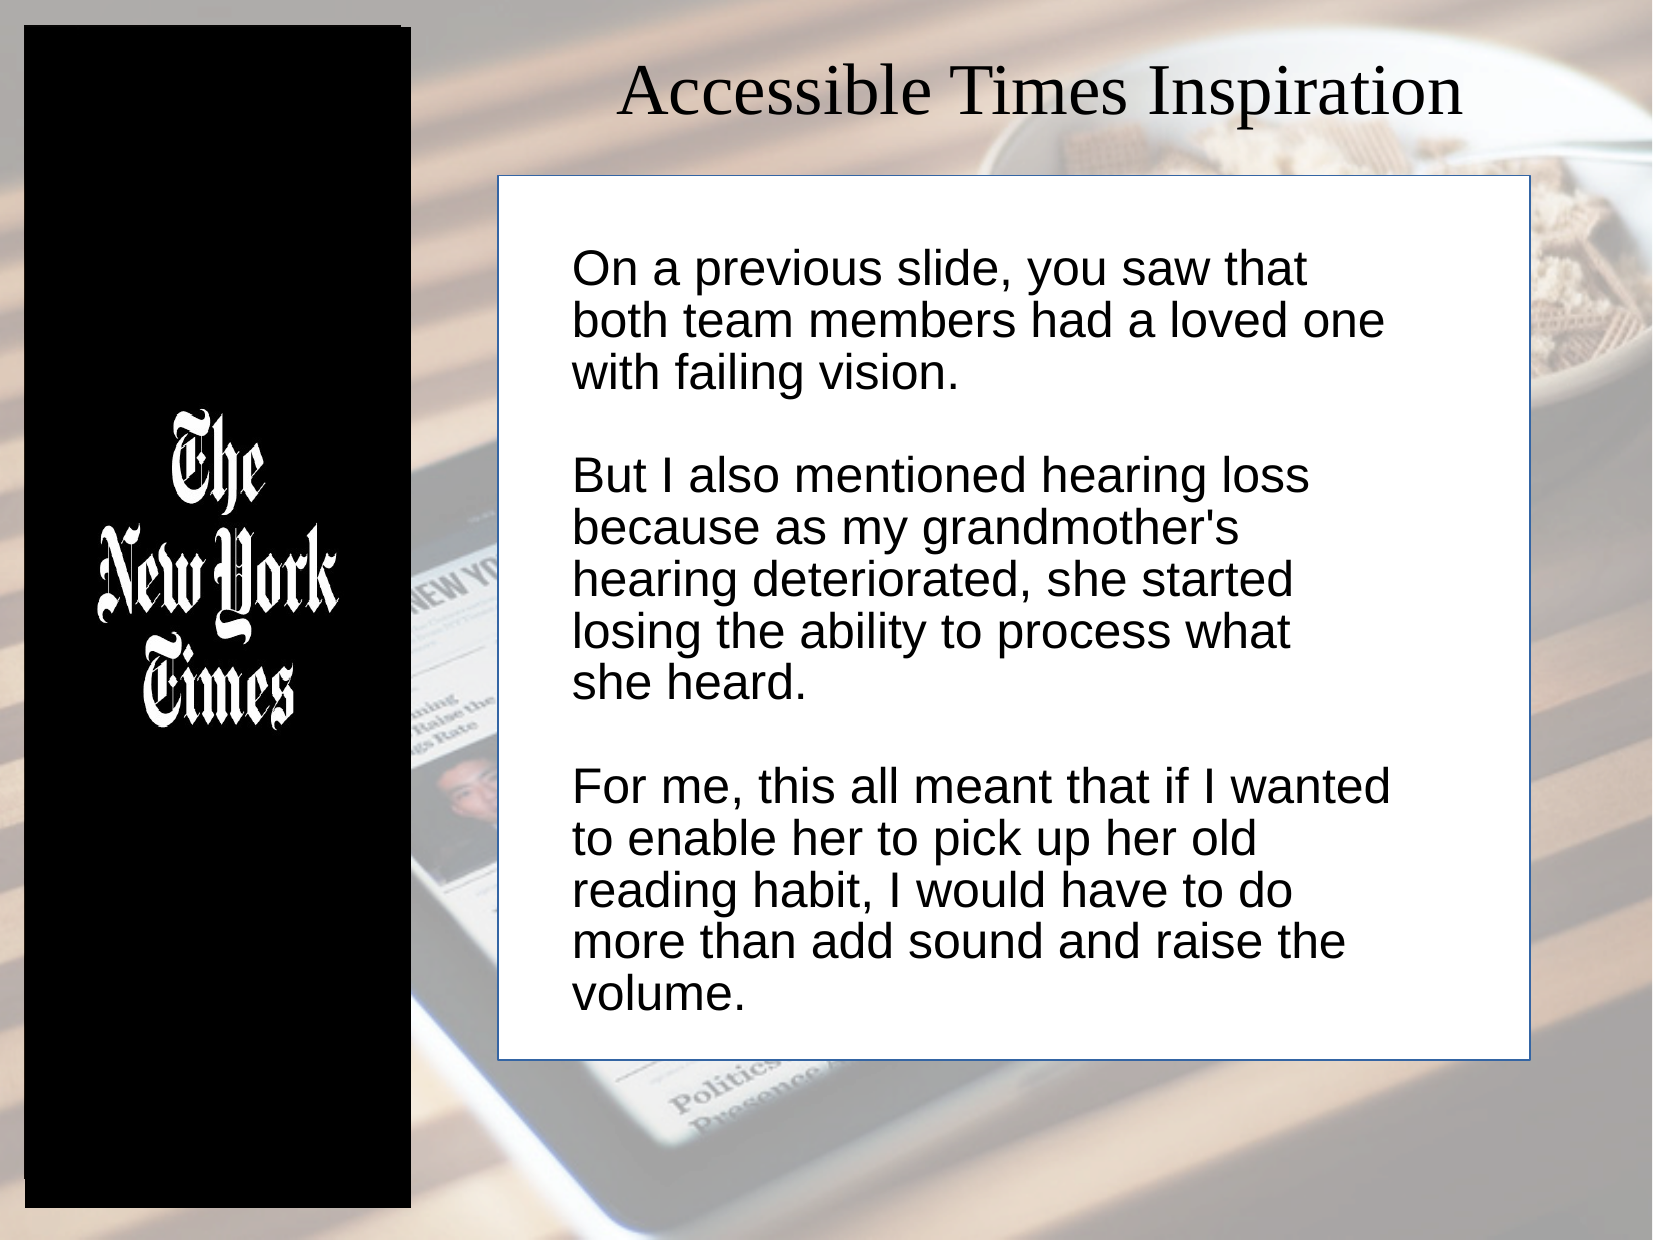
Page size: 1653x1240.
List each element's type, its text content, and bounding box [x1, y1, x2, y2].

picture [0, 0, 1653, 1240]
text_box Accessible Times Inspiration [608, 42, 1473, 139]
text_box On a previous slide, you saw that both team members had a loved one with failing vision. But I also mentioned hearing loss because as my grandmother's hearing deteriorated, she started losing the ability to process what she heard. For me, this all meant that if I wanted to enable her to pick up her old reading habit, I would have to do more than add sound and raise the volume. [556, 236, 1411, 1033]
